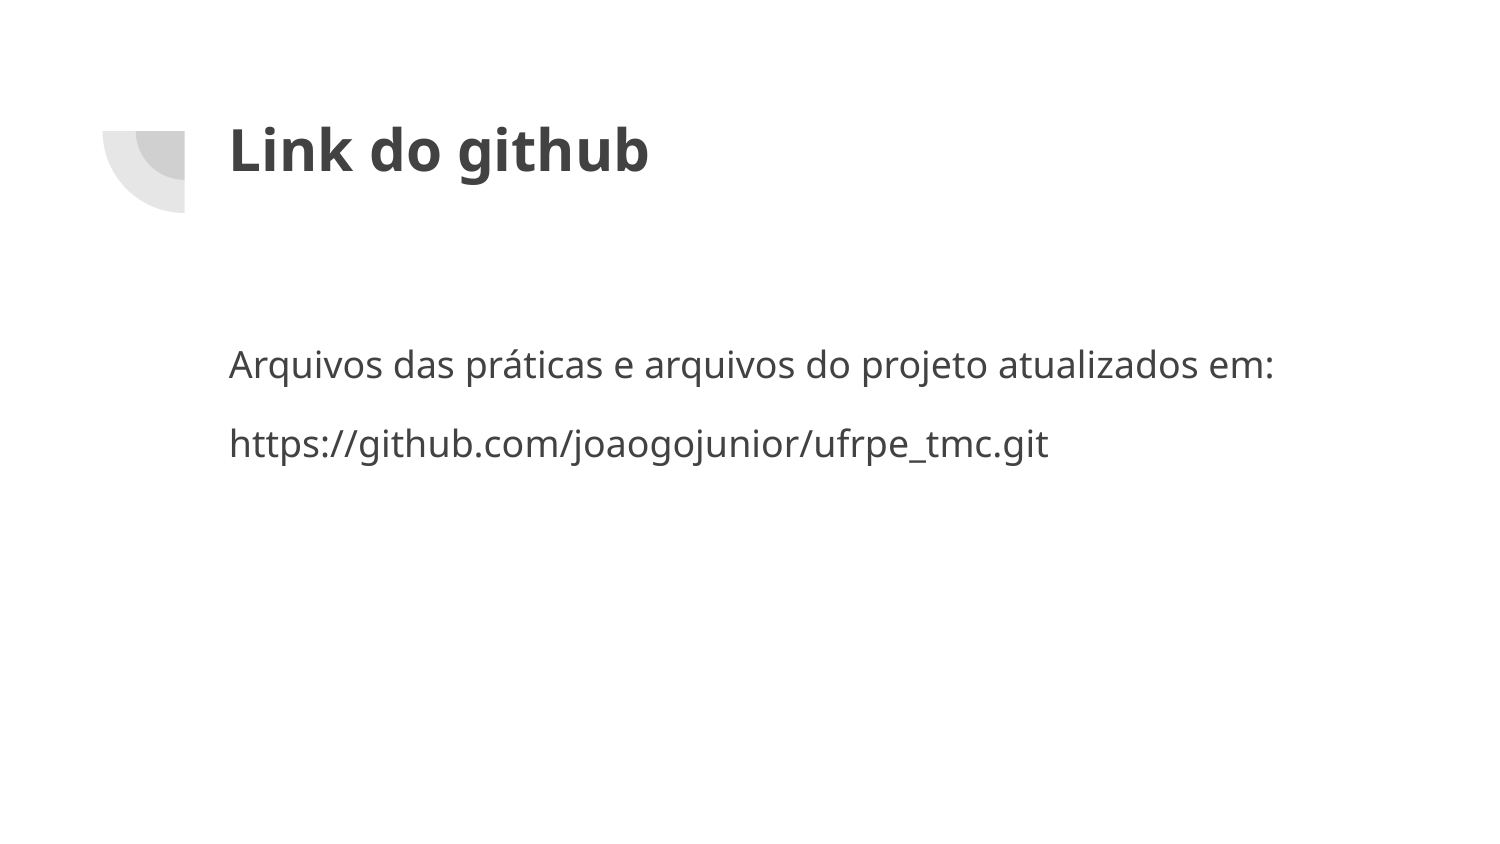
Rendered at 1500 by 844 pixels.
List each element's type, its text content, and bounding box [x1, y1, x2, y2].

title Link do github [213, 98, 1368, 263]
list Arquivos das práticas e arquivos do projeto atualizados em: https://github.com/joaogojunior/ufrpe_tmc.git [213, 326, 1368, 744]
